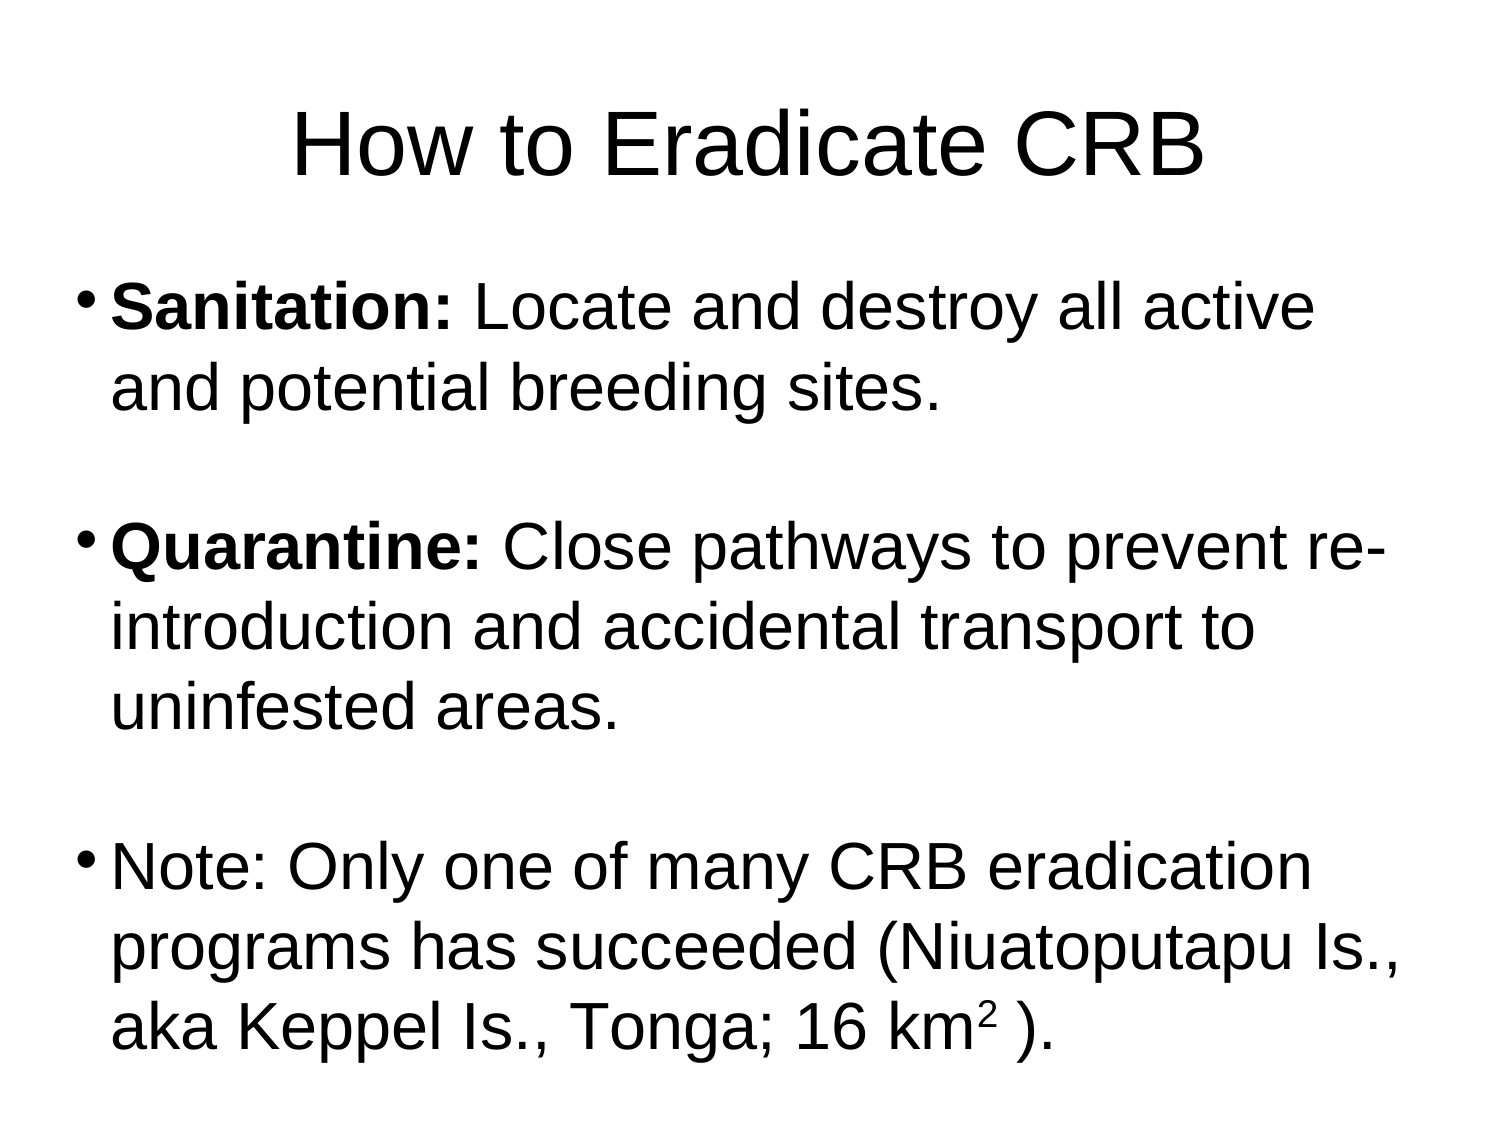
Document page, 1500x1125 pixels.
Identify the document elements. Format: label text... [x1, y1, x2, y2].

text_box Sanitation: Locate and destroy all active and potential breeding sites. Quarantine: Close pathways to prevent re-introduction and accidental transport to uninfested areas. Note: Only one of many CRB eradication programs has succeeded (Niuatoputapu Is., aka Keppel Is., Tonga; 16 km2 ). [74, 263, 1425, 916]
text_box How to Eradicate CRB [74, 44, 1425, 233]
